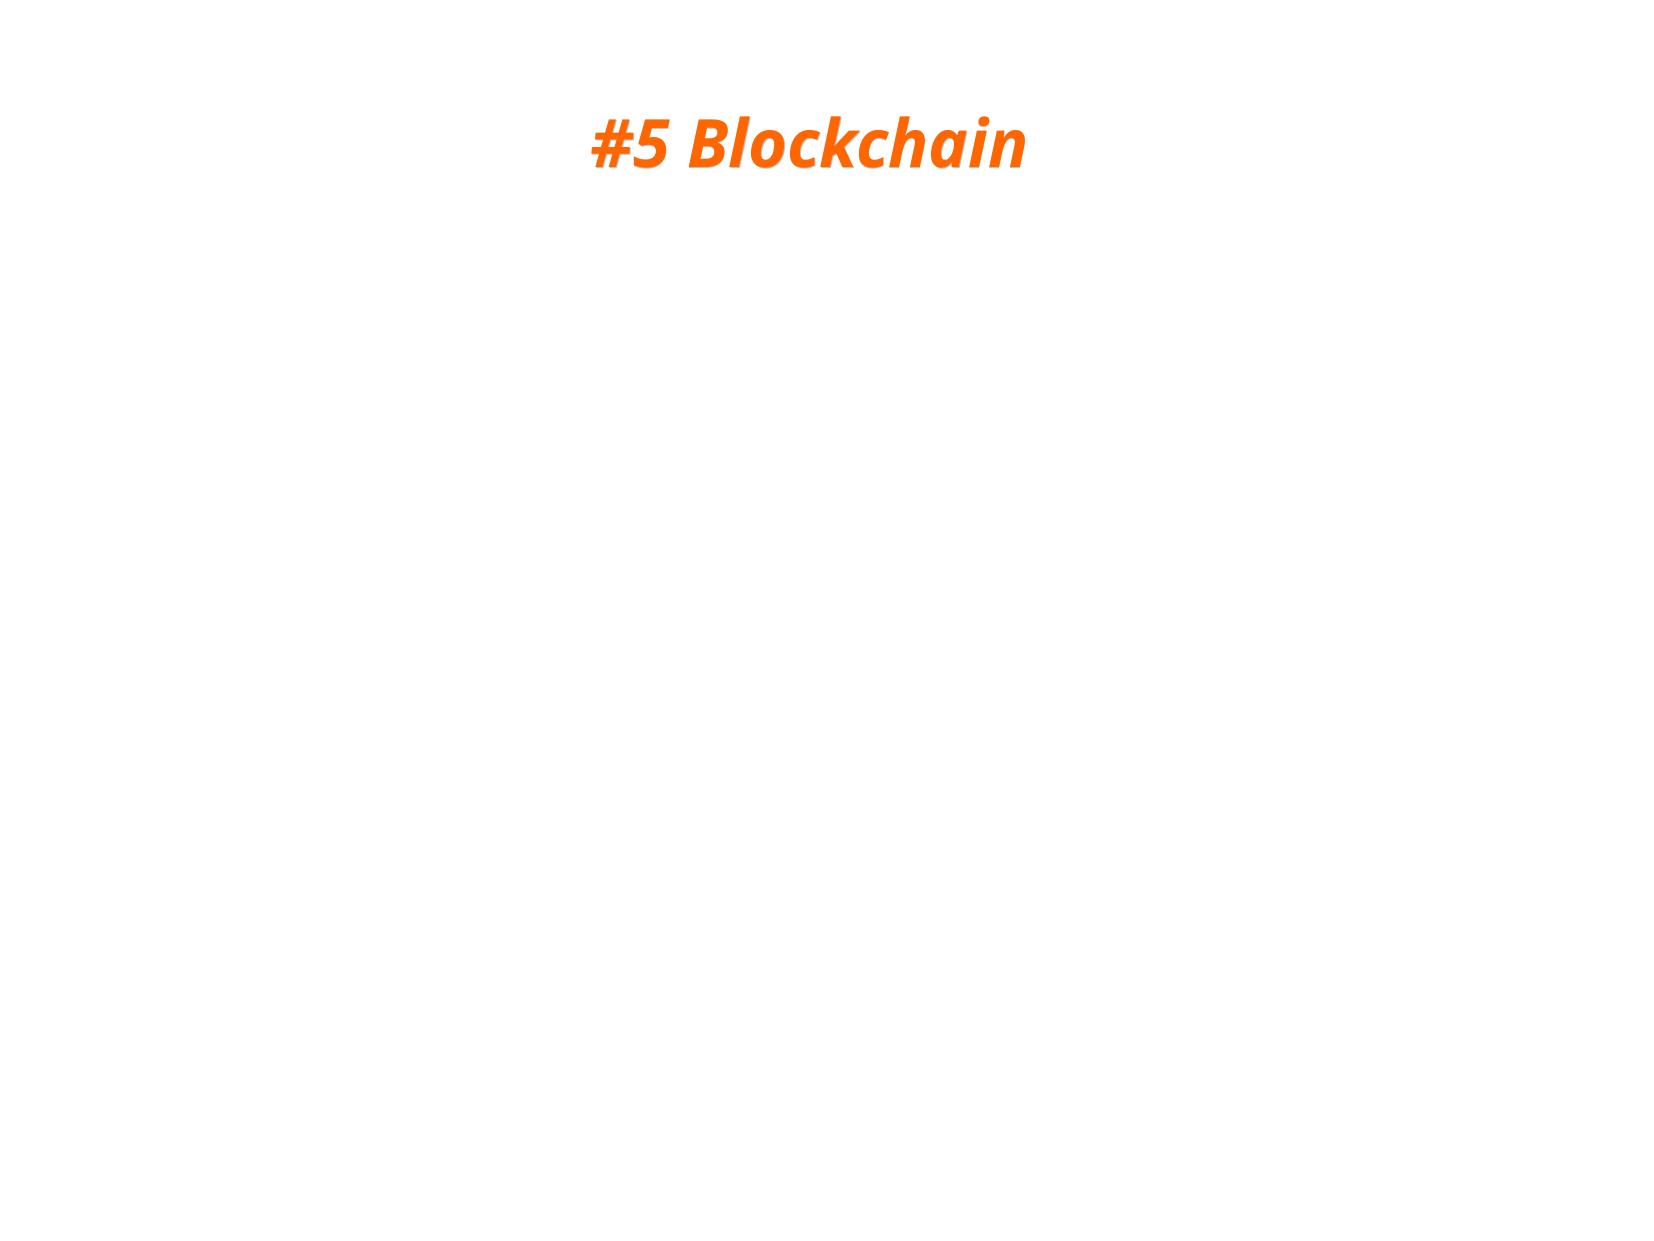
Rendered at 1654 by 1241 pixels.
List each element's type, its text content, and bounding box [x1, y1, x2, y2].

text_box #5 Blockchain [95, 35, 1524, 249]
